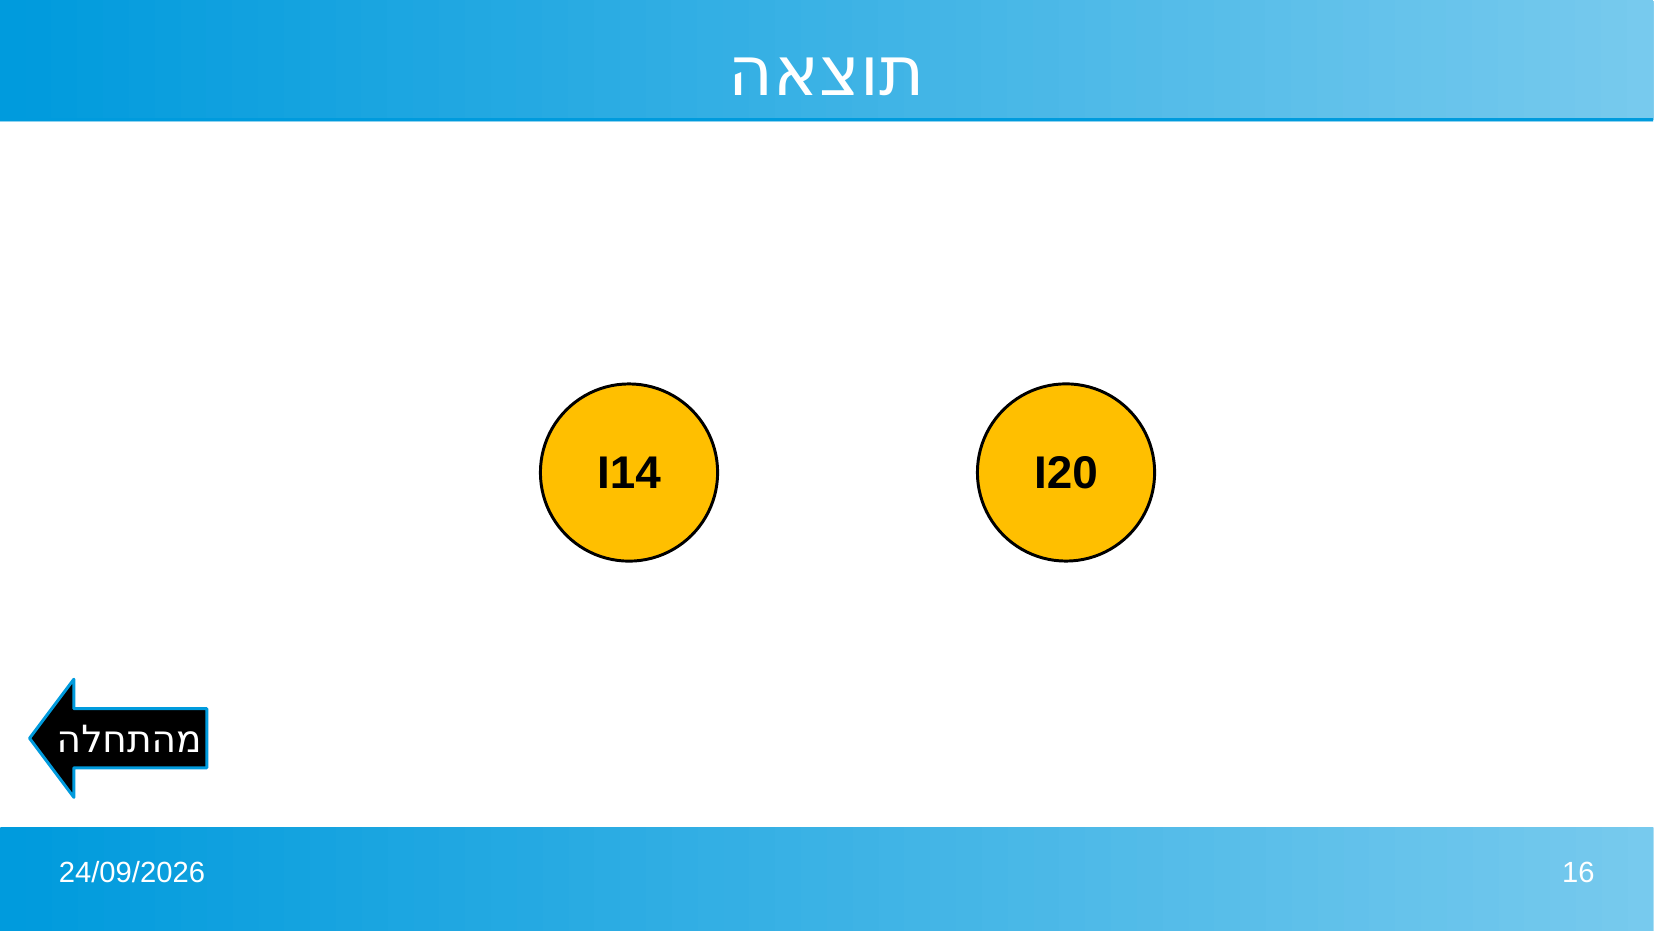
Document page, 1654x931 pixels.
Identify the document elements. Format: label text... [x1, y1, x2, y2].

text_box מהתחלה [29, 679, 207, 798]
text_box I20 [977, 383, 1155, 562]
text_box I14 [540, 383, 718, 562]
title תוצאה [59, 21, 1595, 116]
